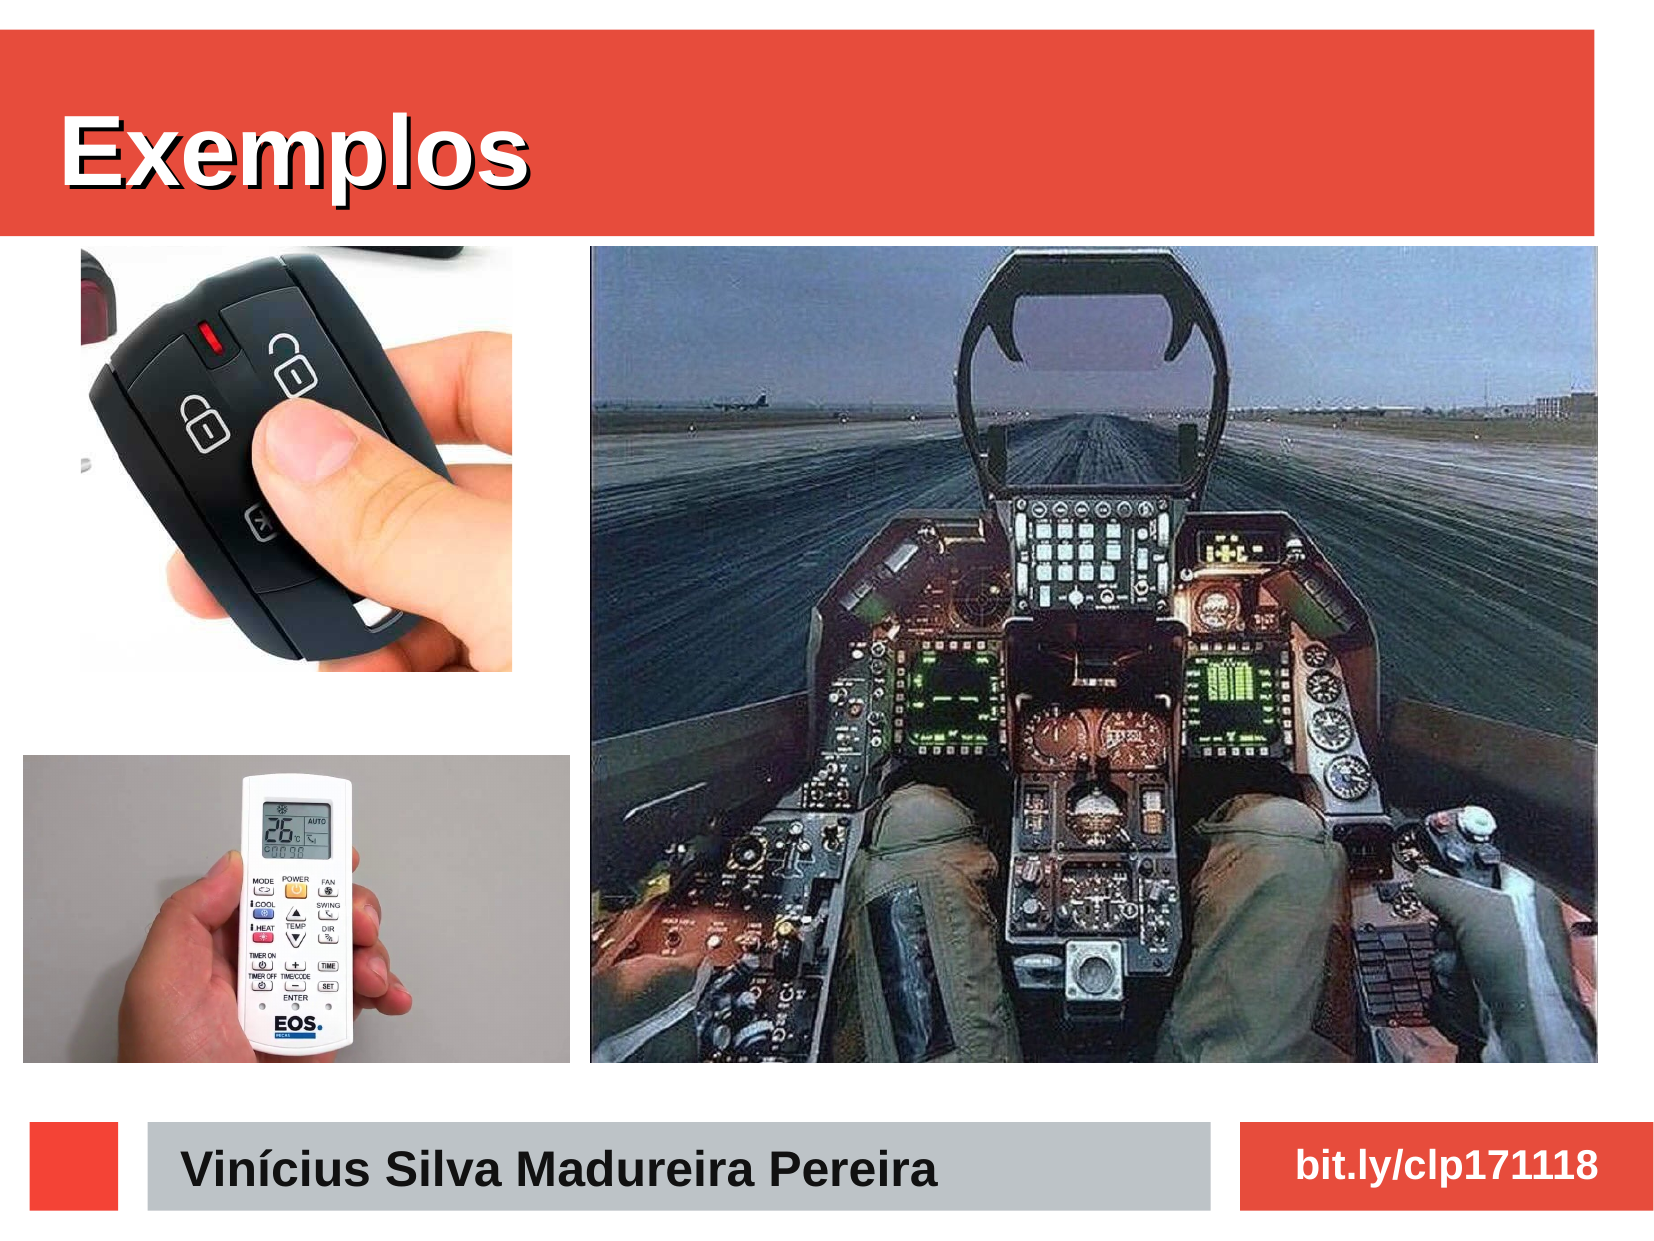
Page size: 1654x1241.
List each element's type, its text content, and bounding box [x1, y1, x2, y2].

picture [23, 755, 570, 1063]
picture [590, 246, 1598, 1063]
text_box Vinícius Silva Madureira Pereira [165, 1133, 1170, 1205]
text_box bit.ly/clp171118 [1228, 1133, 1654, 1205]
picture [80, 246, 513, 672]
title Exemplos [59, 59, 1595, 207]
